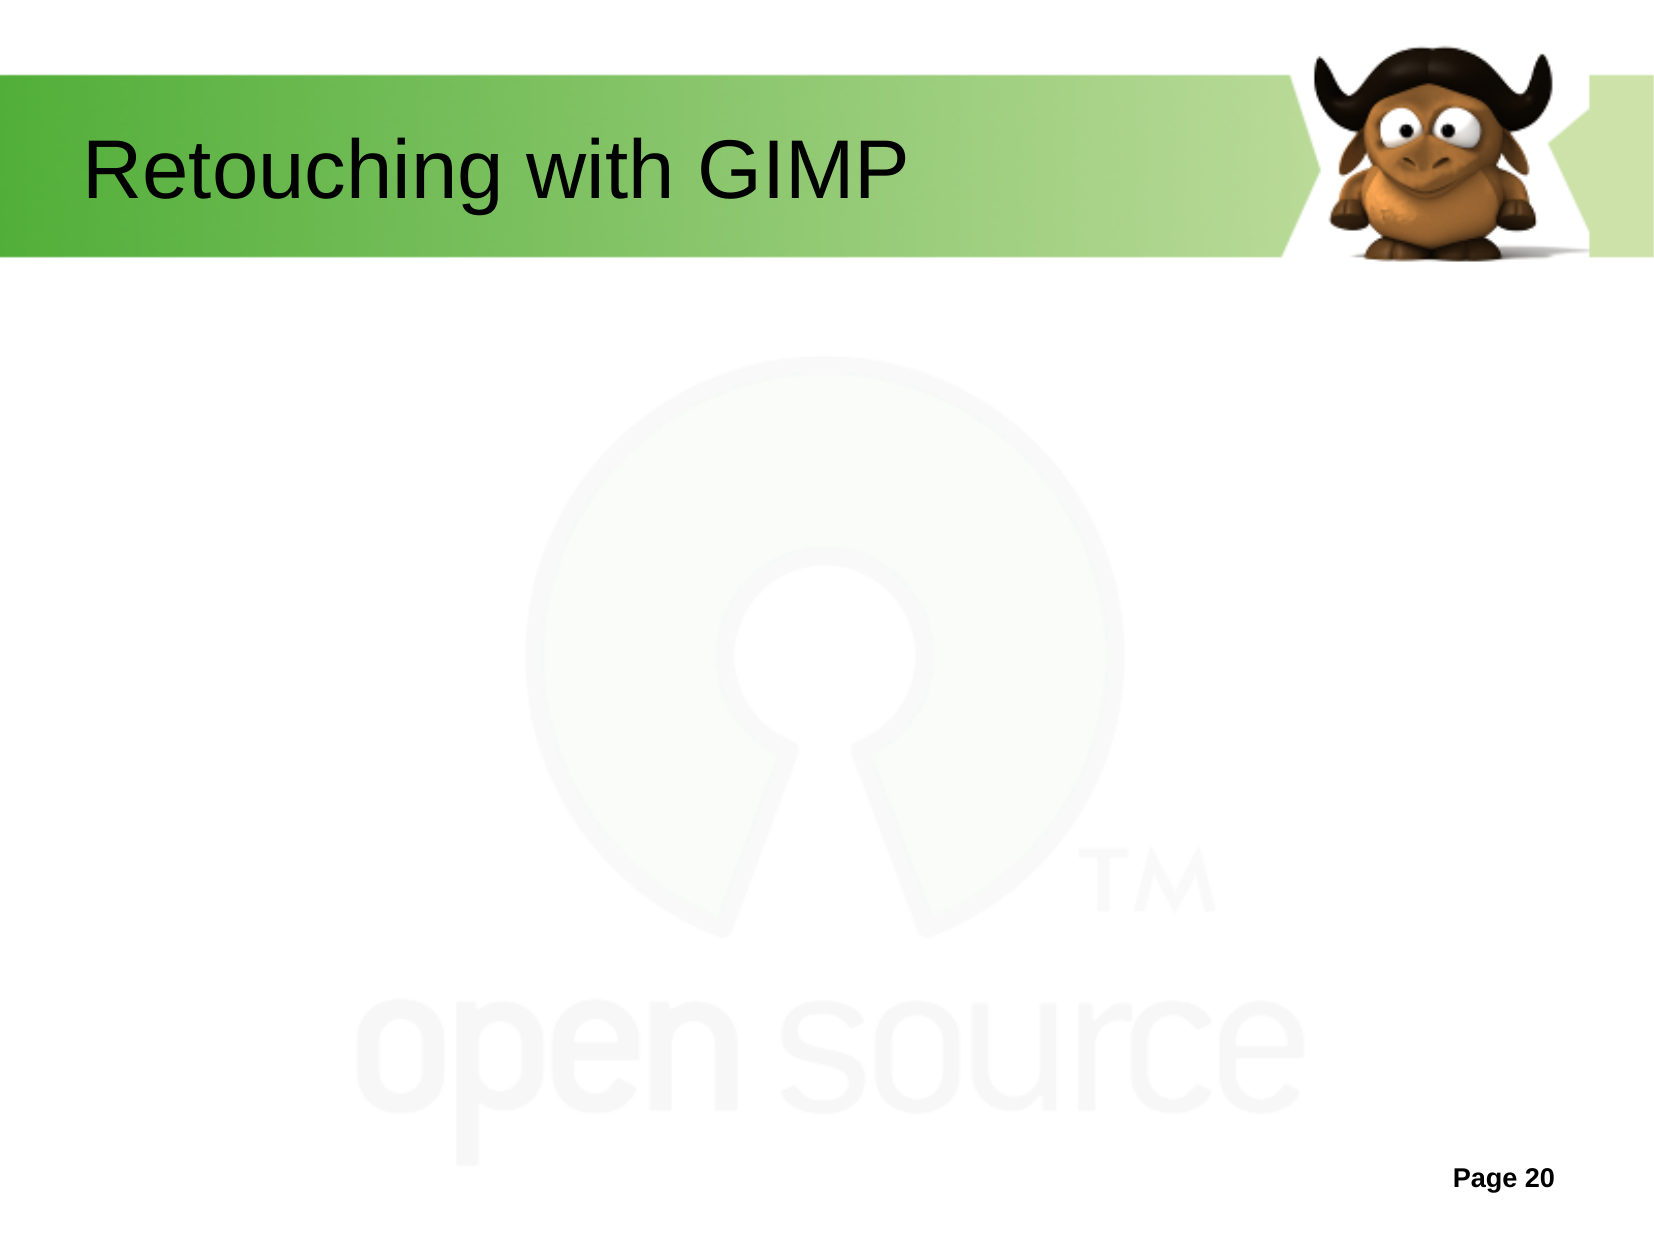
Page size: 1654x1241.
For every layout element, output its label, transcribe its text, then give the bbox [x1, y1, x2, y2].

picture [0, 0, 1654, 1241]
title Retouching with GIMP [82, 61, 1571, 269]
